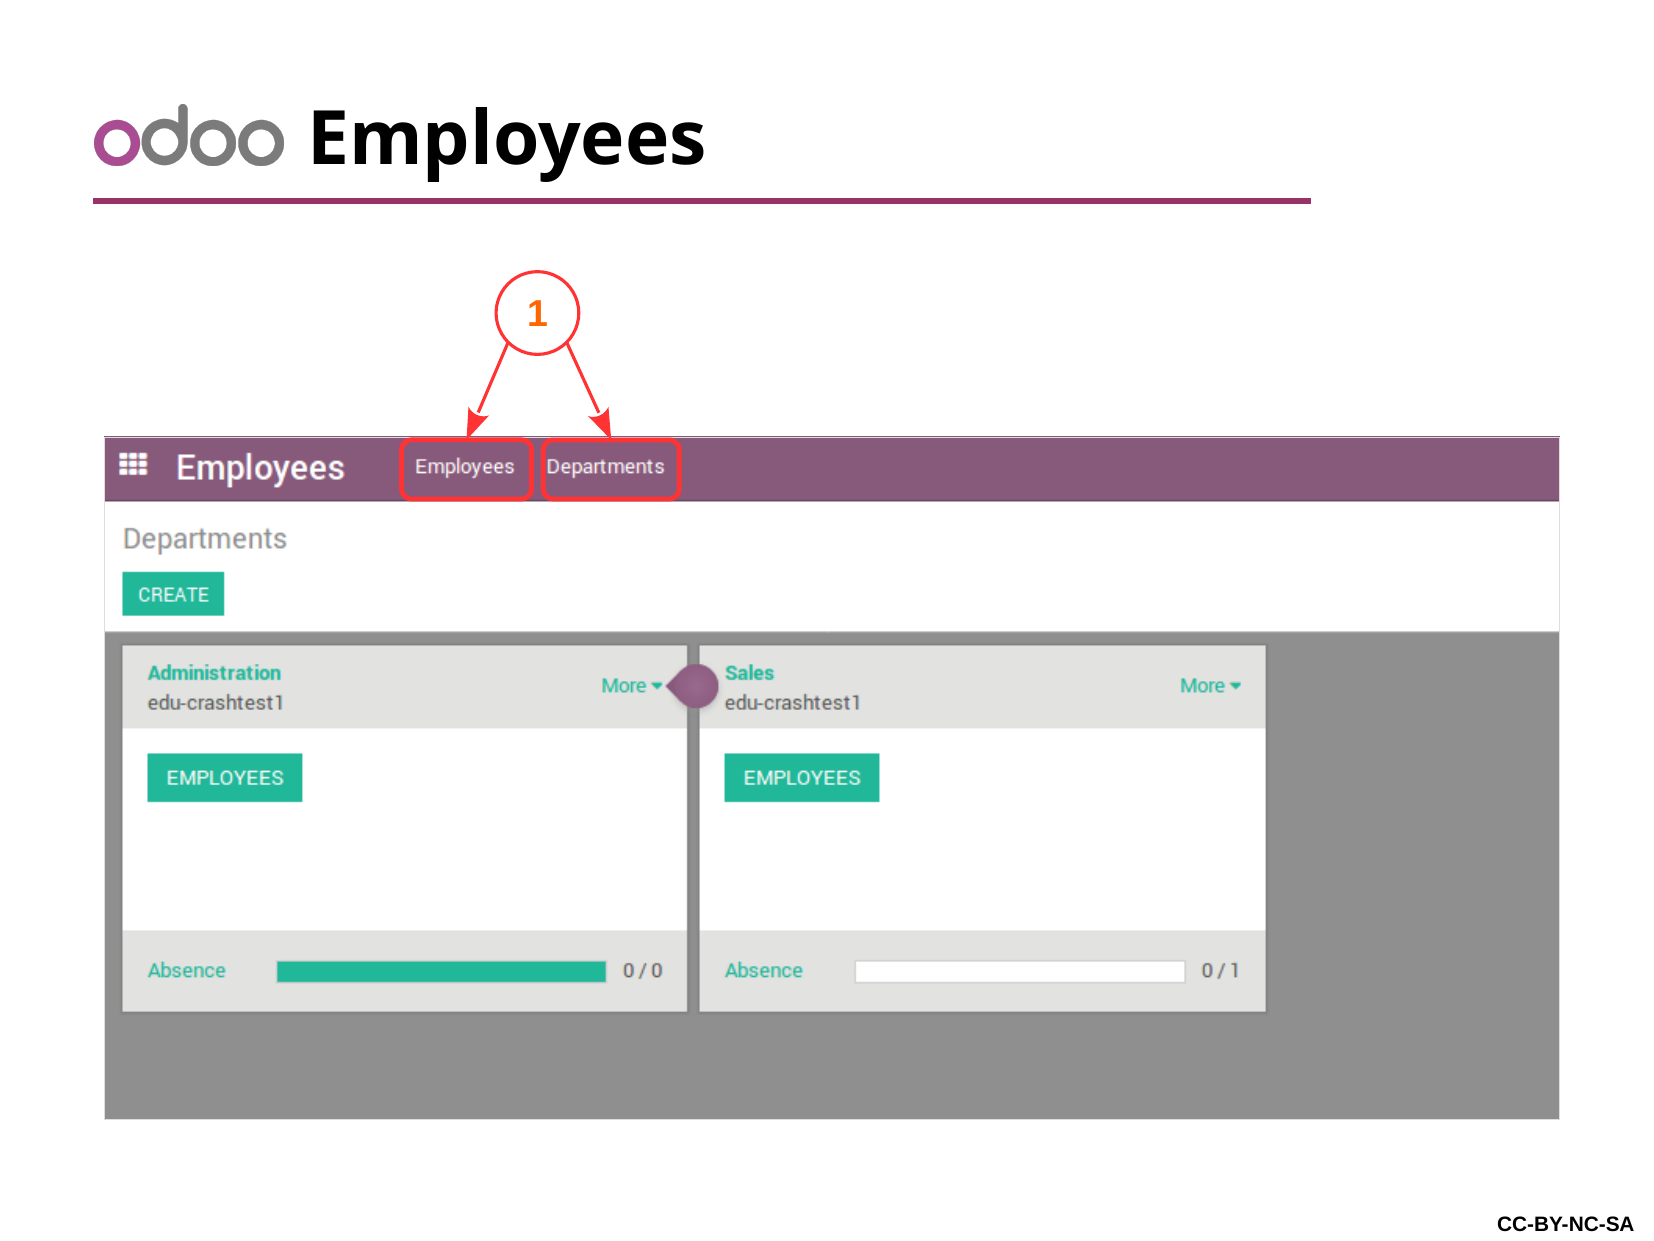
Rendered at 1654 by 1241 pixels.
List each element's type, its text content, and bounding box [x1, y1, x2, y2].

text_box [401, 439, 532, 499]
text_box [543, 439, 680, 500]
picture [104, 436, 1560, 1120]
title Employees [307, 31, 1570, 239]
picture [94, 104, 284, 166]
text_box CC-BY-NC-SA [1482, 1204, 1654, 1241]
text_box 1 [496, 271, 579, 355]
